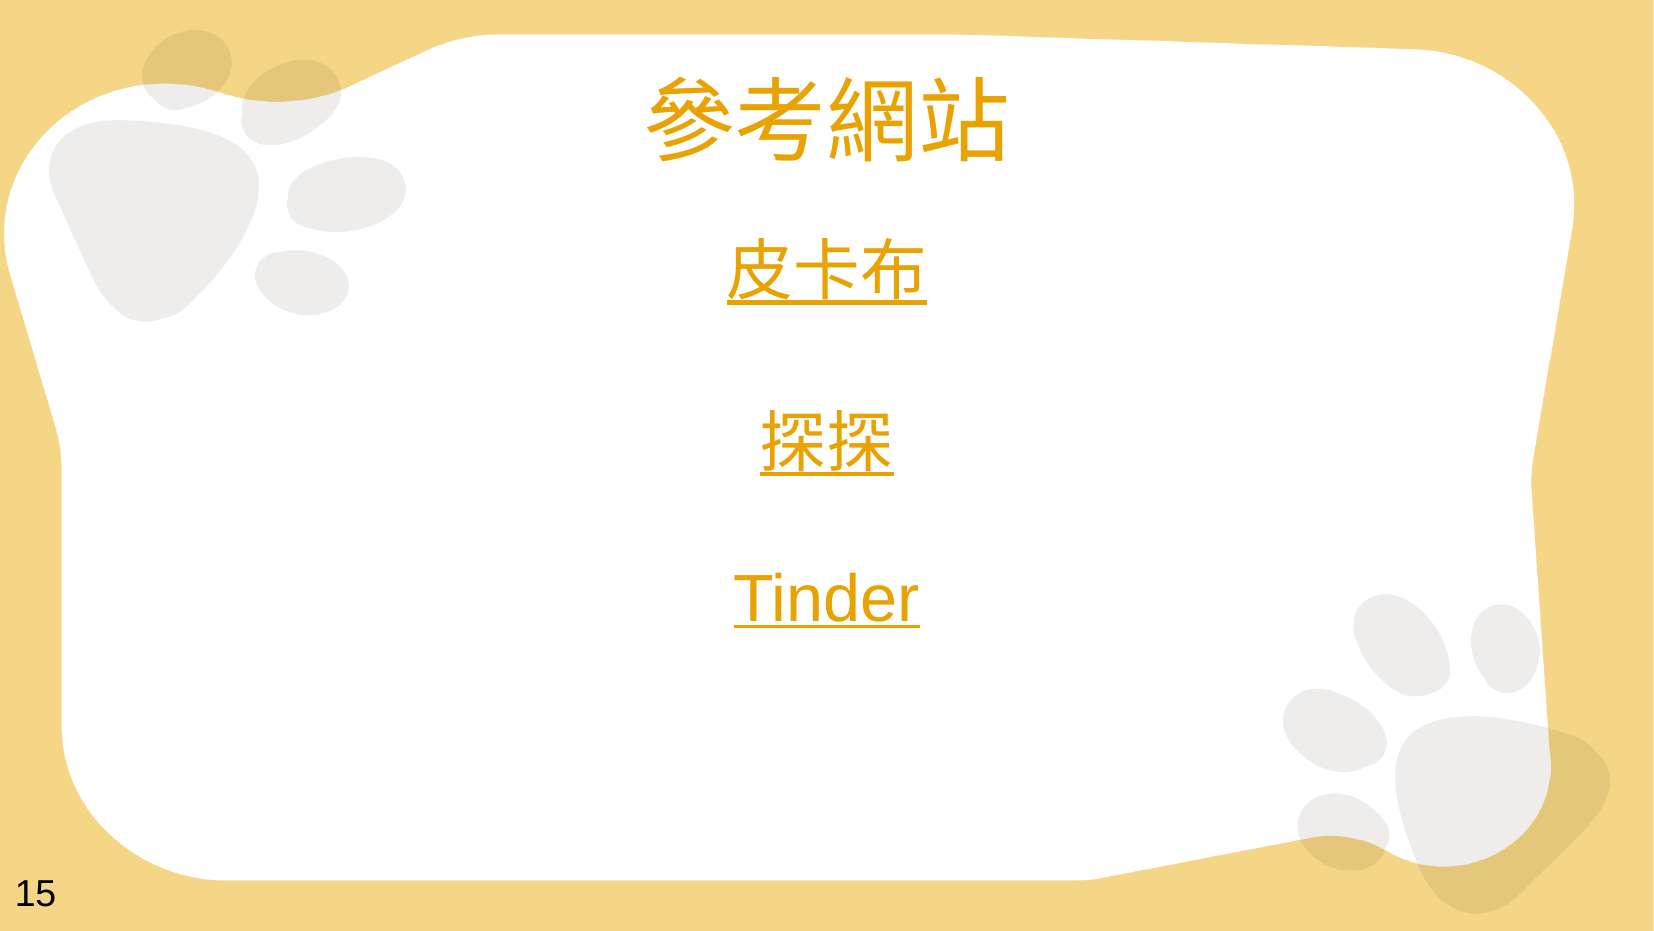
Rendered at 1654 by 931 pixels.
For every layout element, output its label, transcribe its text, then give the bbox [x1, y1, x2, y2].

text_box <編號> [0, 865, 460, 931]
title 參考網站 [82, 37, 1571, 193]
subtitle 皮卡布 探探 Tinder [82, 217, 1571, 757]
picture [0, 0, 1654, 931]
